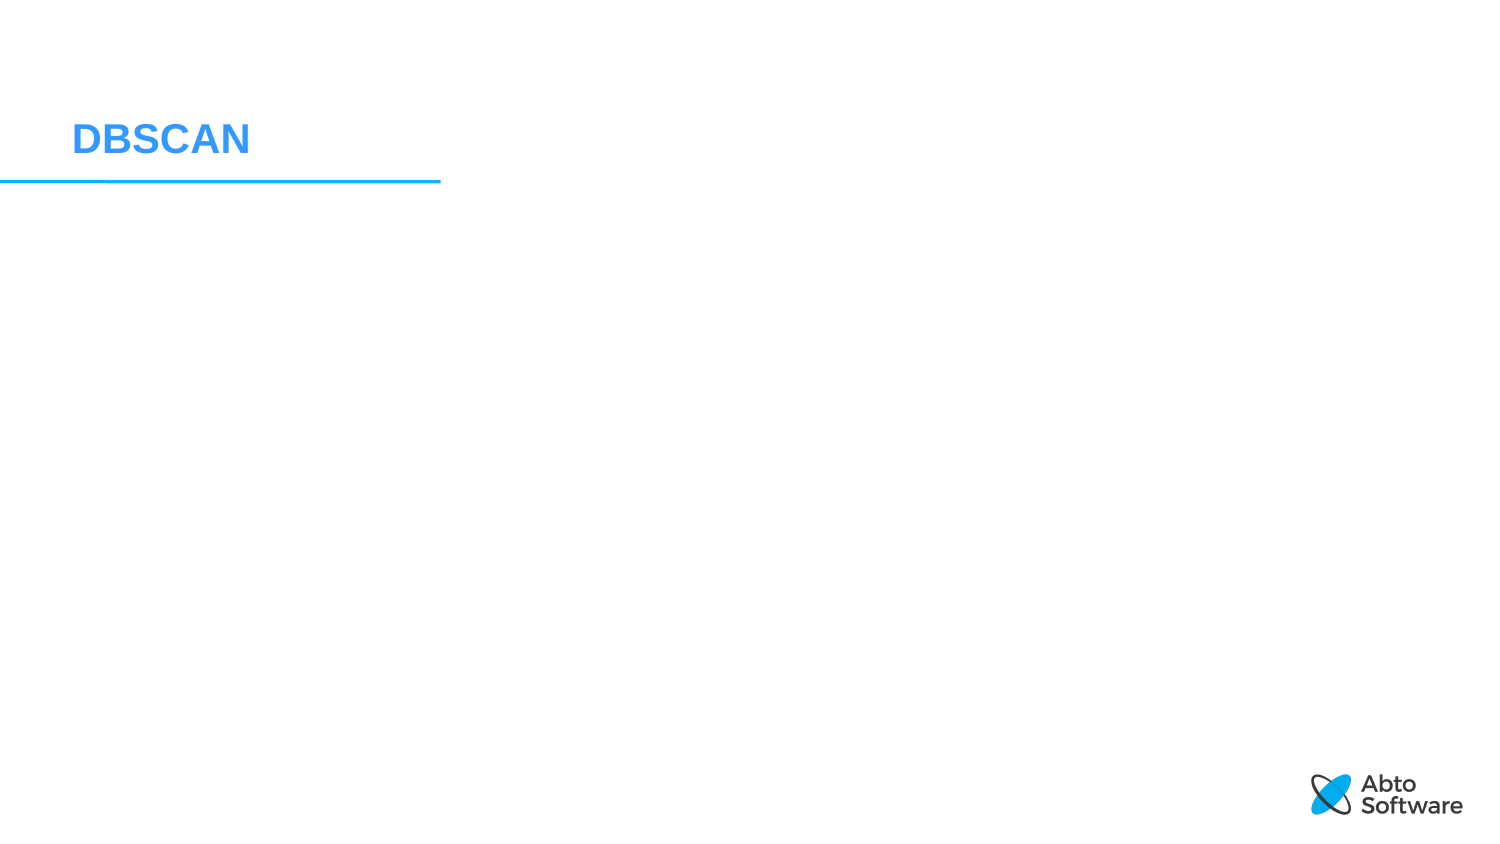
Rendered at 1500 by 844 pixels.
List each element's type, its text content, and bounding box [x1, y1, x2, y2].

title DBSCAN [71, 68, 1311, 210]
picture [1299, 771, 1474, 817]
